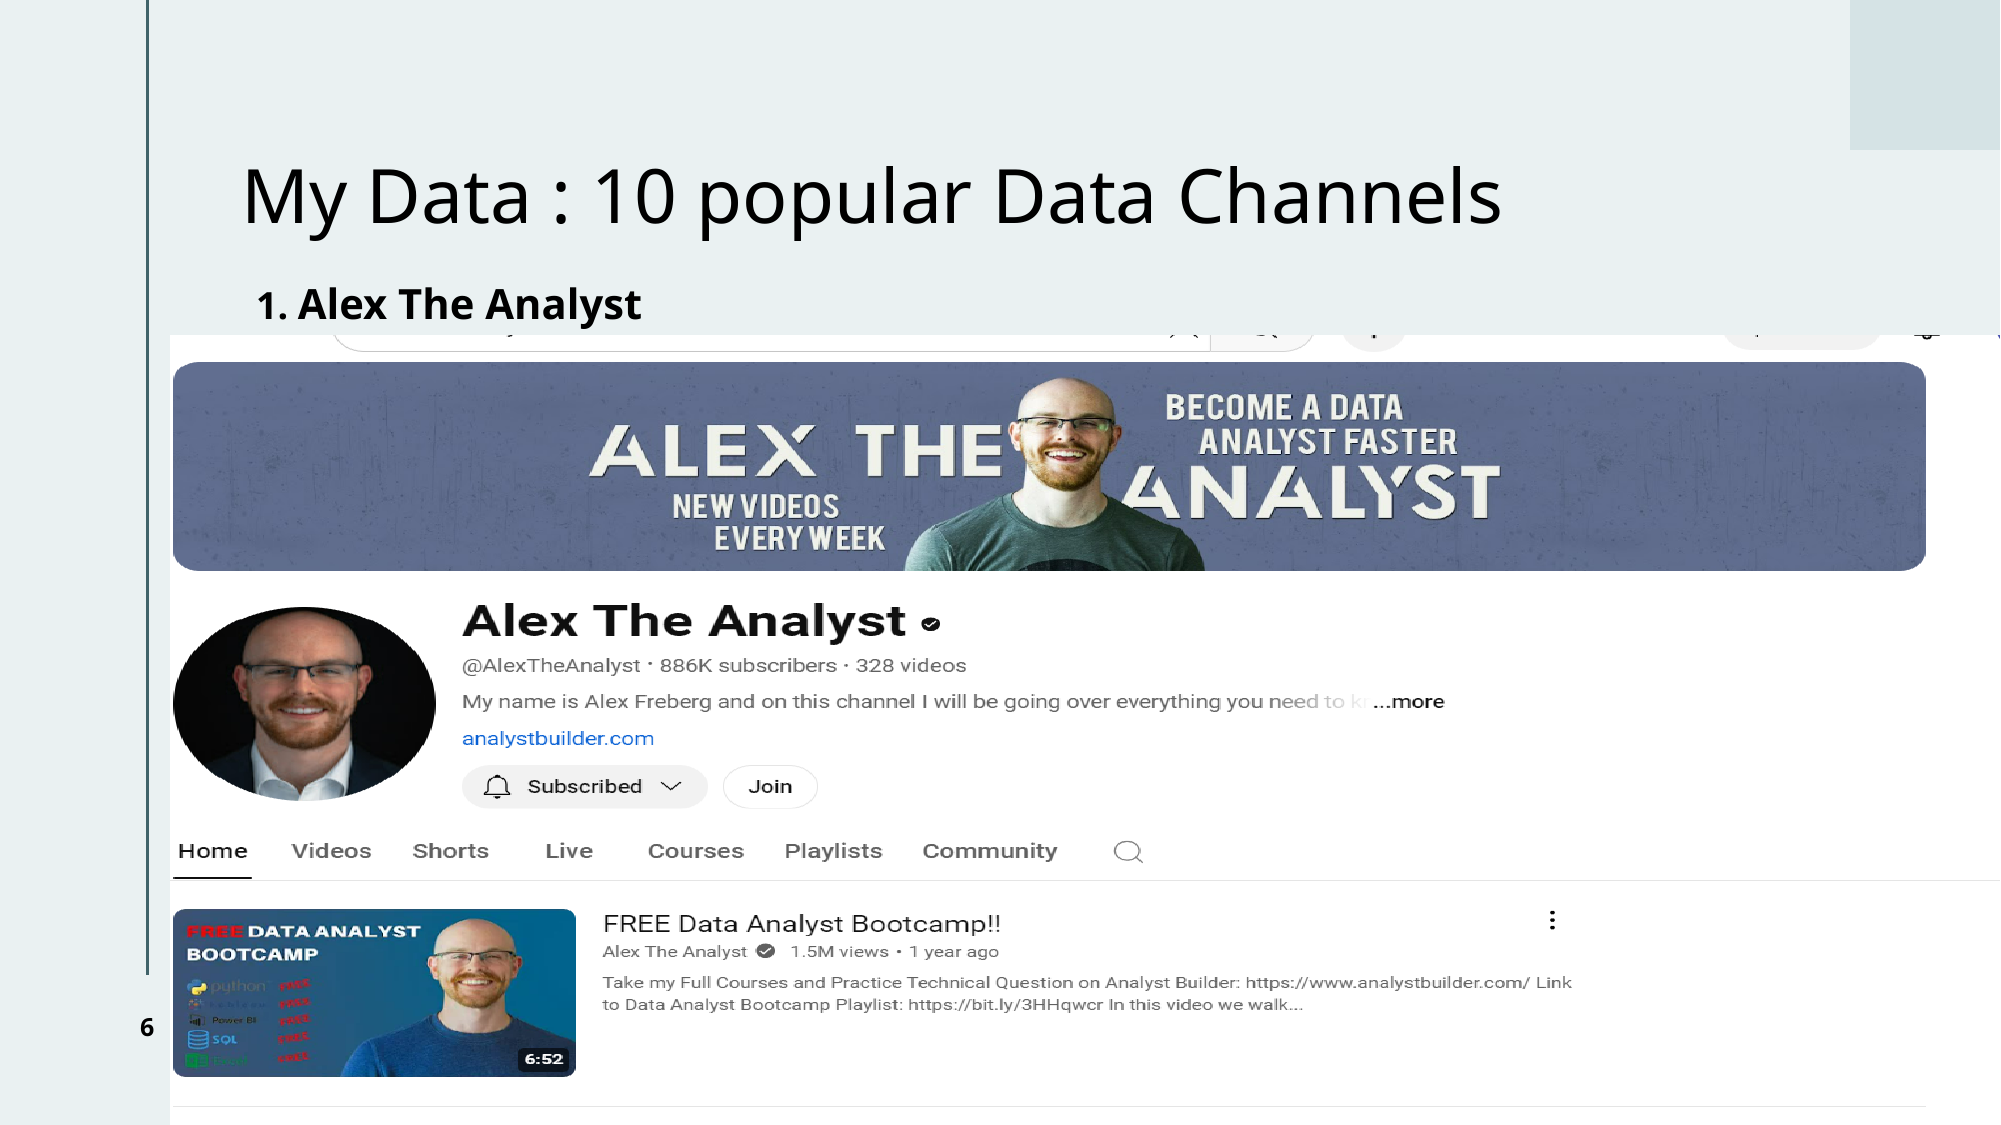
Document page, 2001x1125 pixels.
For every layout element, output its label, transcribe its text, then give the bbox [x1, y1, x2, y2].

text_box 1. Alex The Analyst [240, 270, 956, 335]
title My Data : 10 popular Data Channels [240, 82, 1743, 317]
text_box [67, 975, 170, 1082]
picture [170, 335, 2000, 1125]
